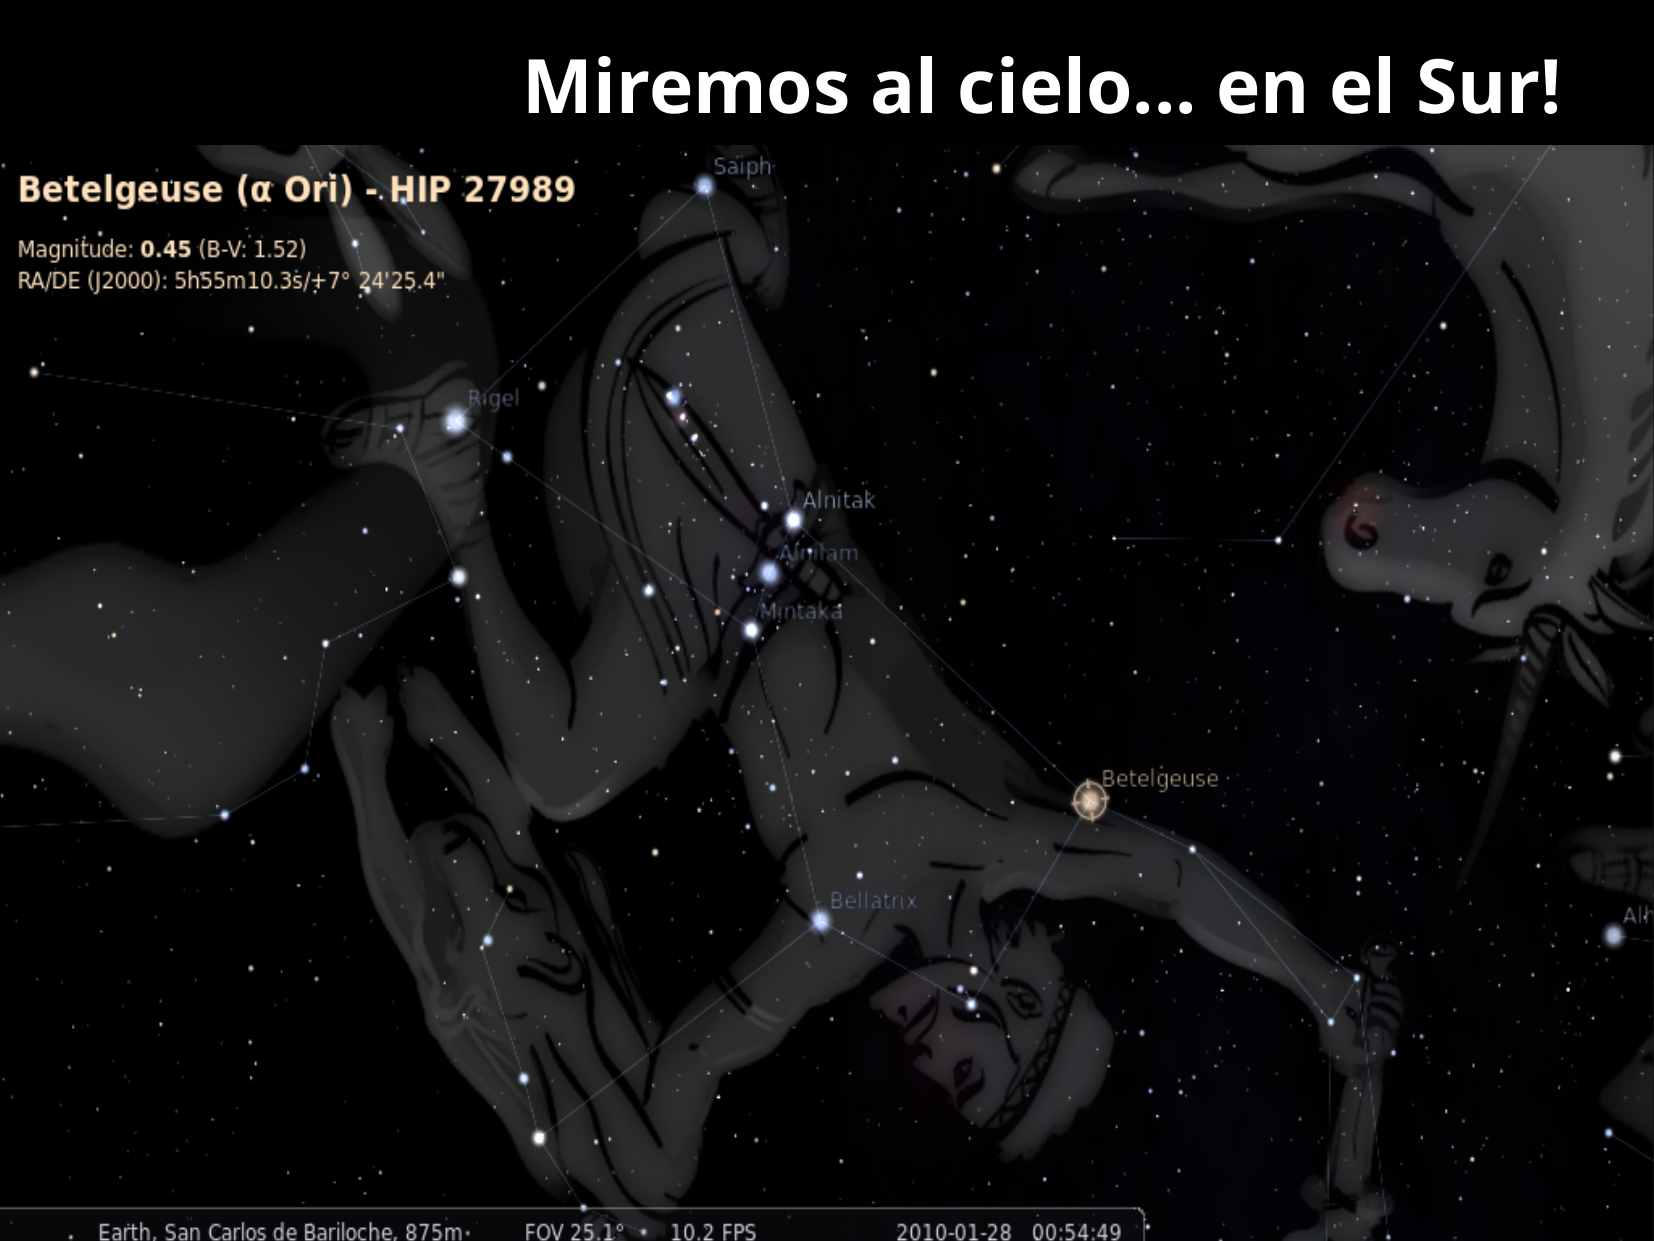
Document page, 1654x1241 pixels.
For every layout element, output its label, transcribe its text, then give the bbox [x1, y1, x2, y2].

picture [0, 145, 1654, 1241]
title Miremos al cielo... en el Sur! [75, 19, 1564, 151]
text_box [0, 0, 1654, 145]
